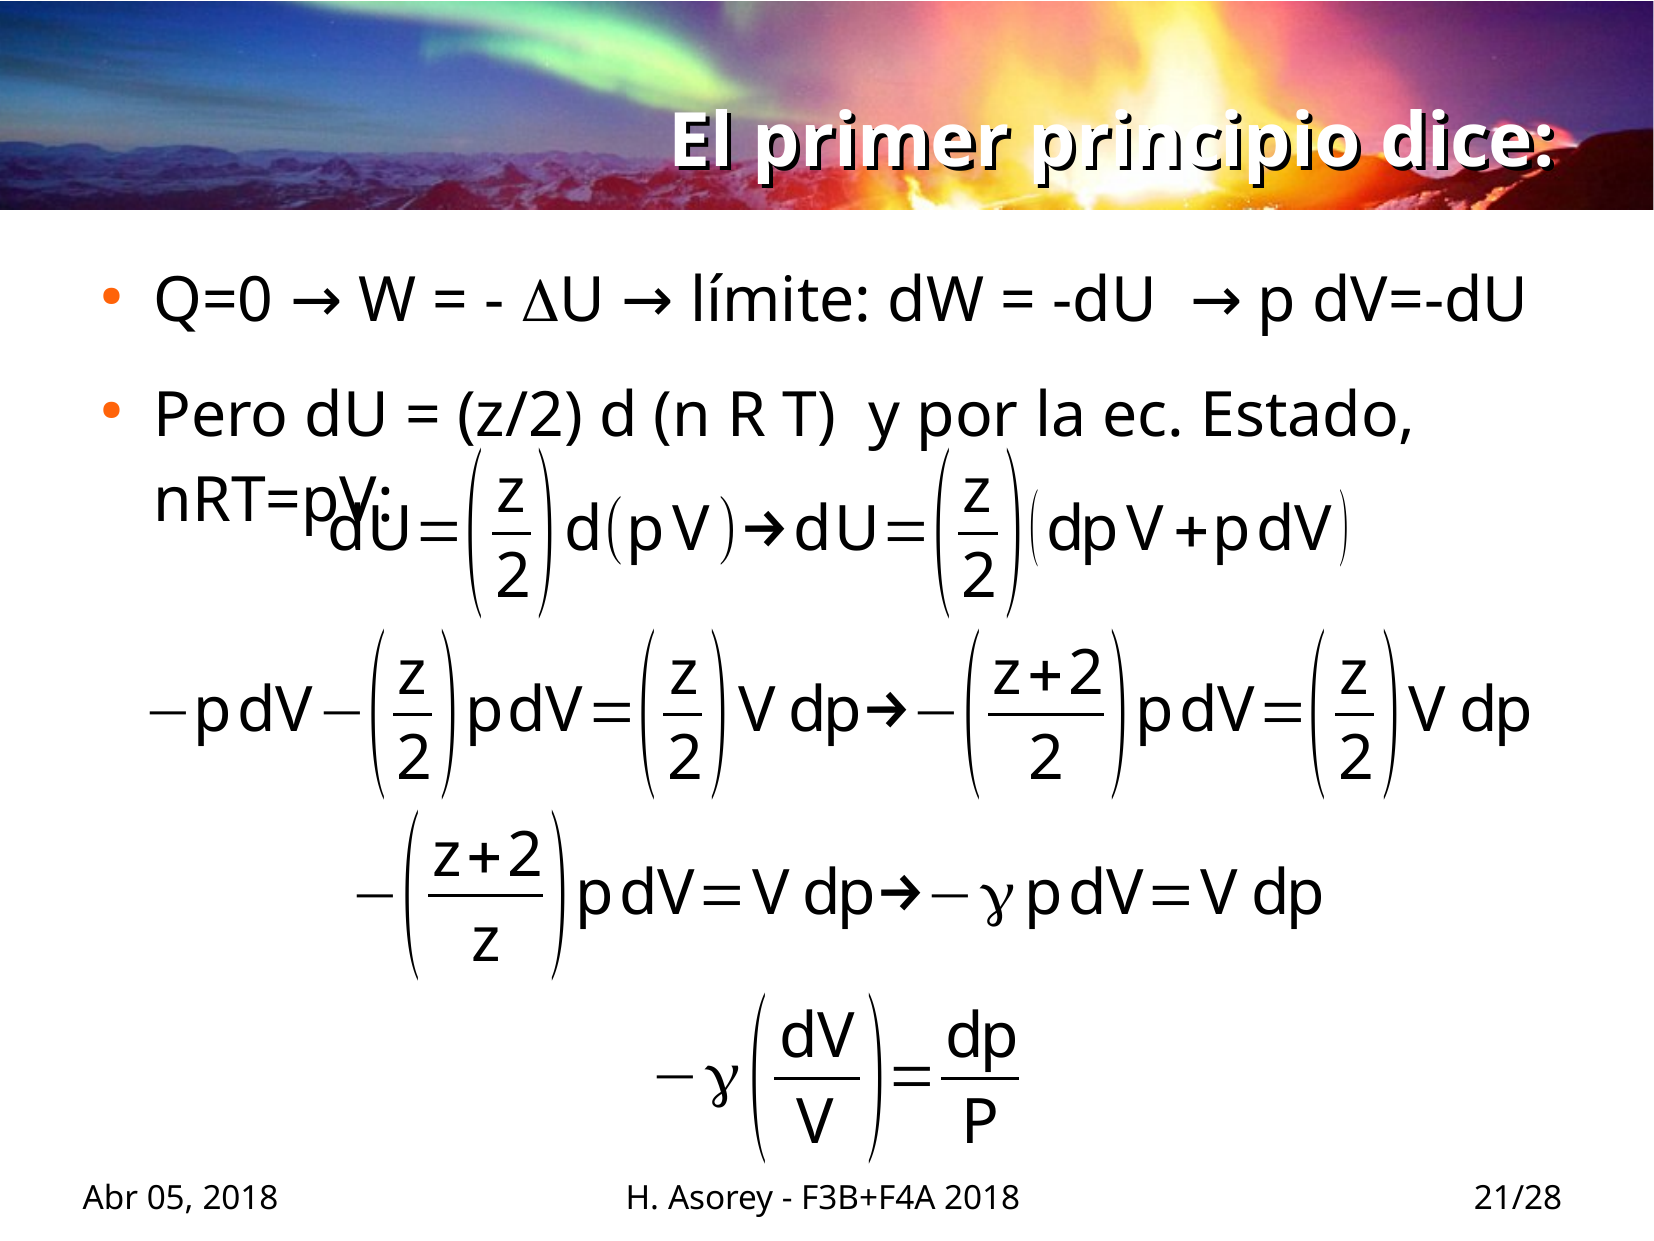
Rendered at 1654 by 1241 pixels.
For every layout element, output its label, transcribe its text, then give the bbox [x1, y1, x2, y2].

chart [137, 443, 1537, 1168]
title El primer principio dice: [86, 49, 1576, 226]
picture [0, 1, 1654, 210]
list Q=0 → W = - DU → límite: dW = -dU → p dV=-dU Pero dU = (z/2) d (n R T) y por la ec. Estado, nRT=pV: [82, 255, 1571, 1141]
